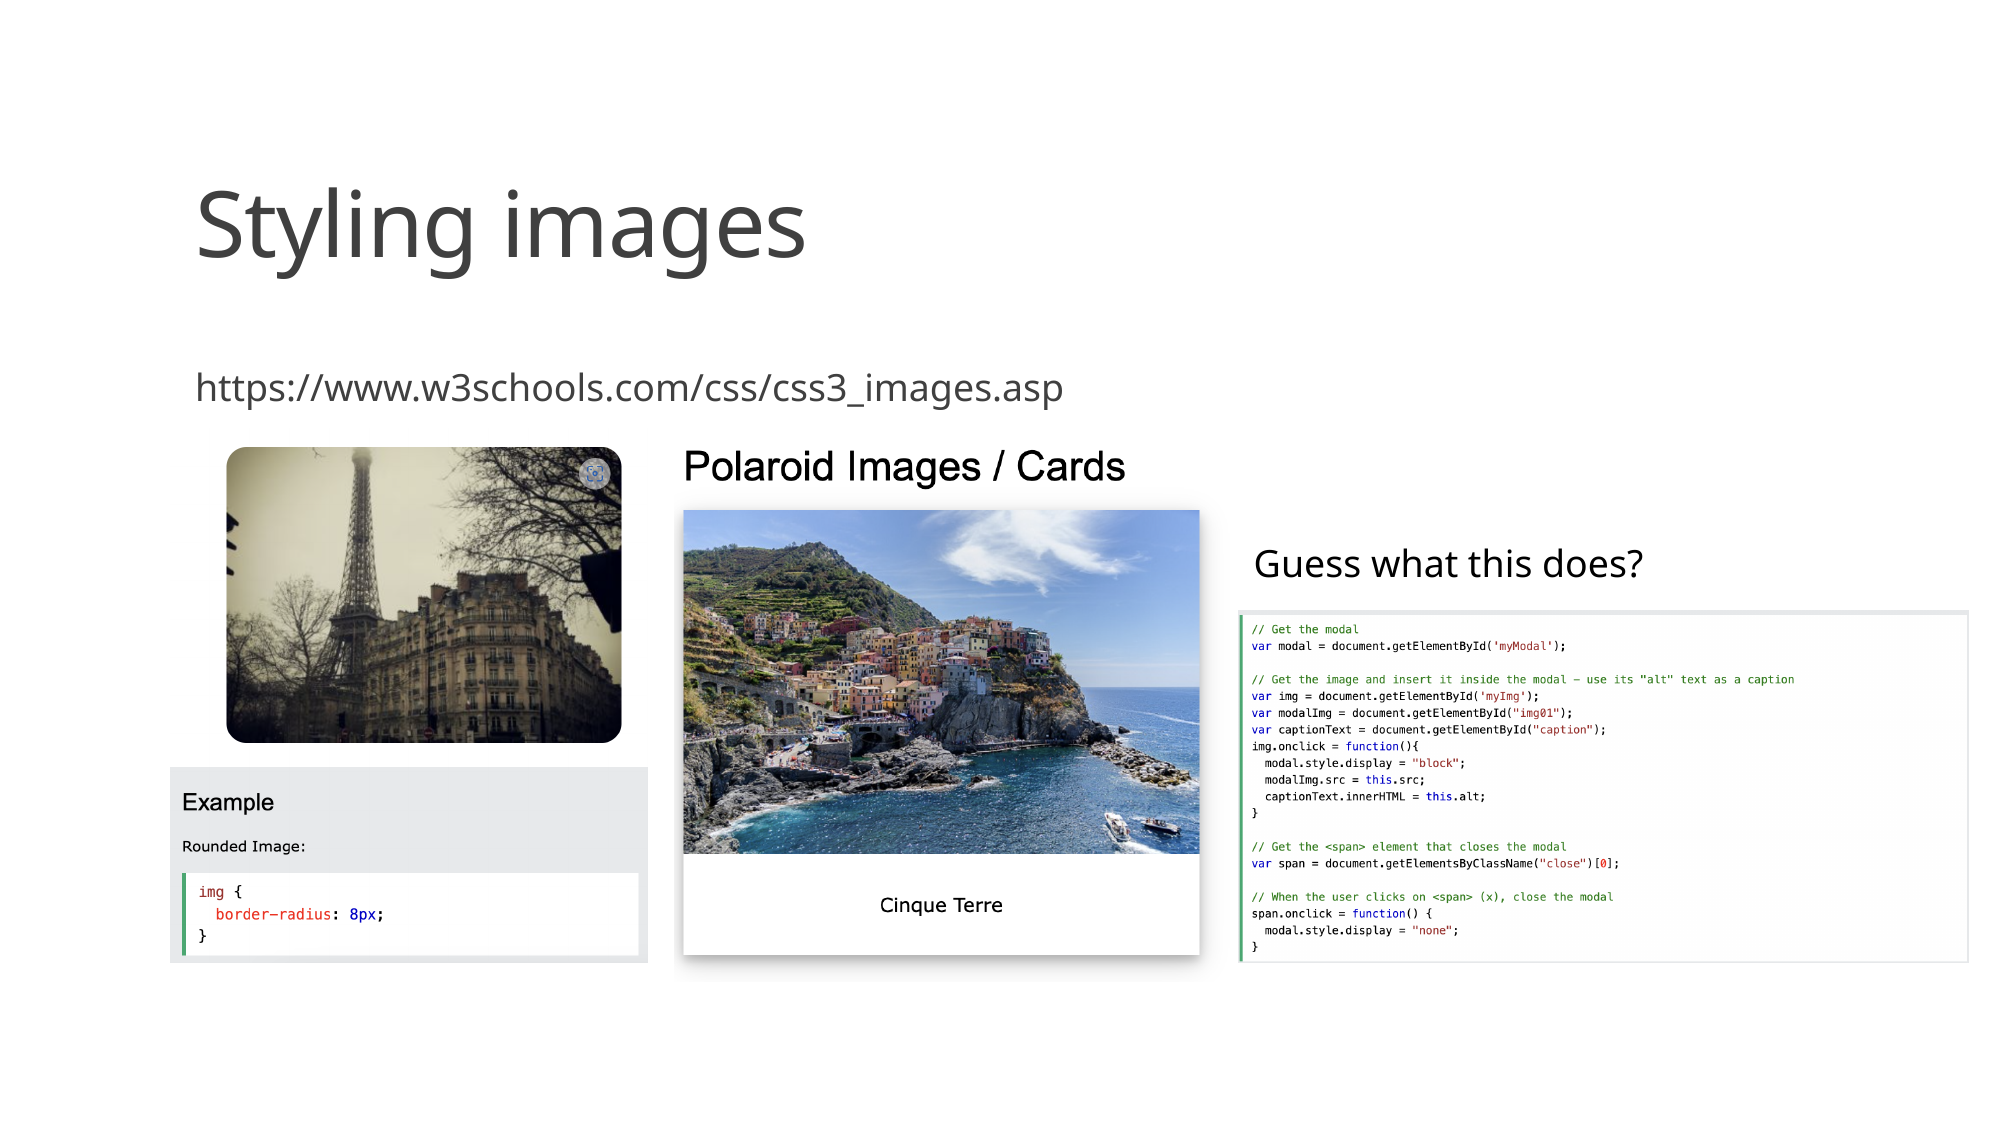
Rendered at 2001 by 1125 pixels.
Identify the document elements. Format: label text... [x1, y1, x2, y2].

text_box Guess what this does? [1238, 532, 1671, 593]
list https://www.w3schools.com/css/css3_images.asp [180, 345, 1831, 963]
picture [170, 428, 648, 963]
picture [674, 428, 1969, 982]
title Styling images [180, 47, 1831, 286]
